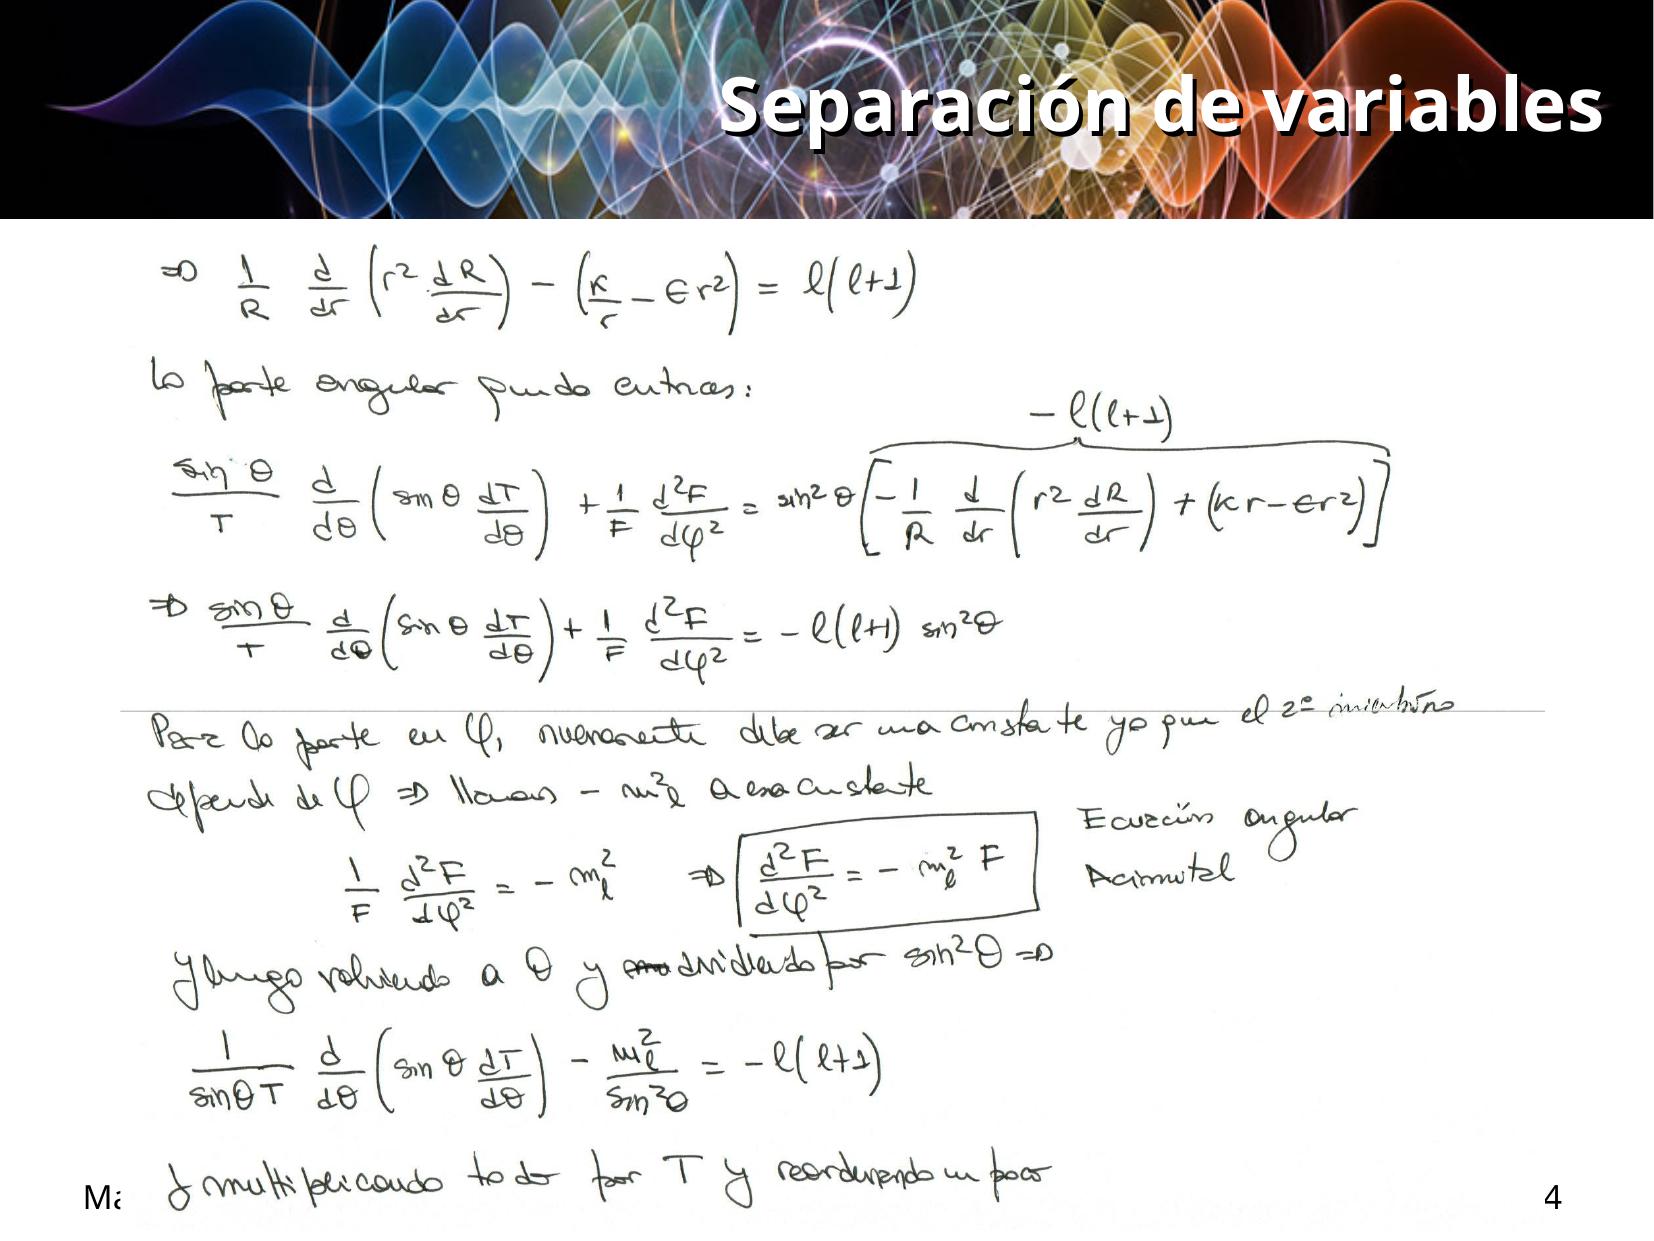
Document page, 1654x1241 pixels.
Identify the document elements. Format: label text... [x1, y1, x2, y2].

picture [0, 0, 1654, 219]
picture [120, 221, 1546, 1230]
title Separación de variables [45, 15, 1606, 191]
